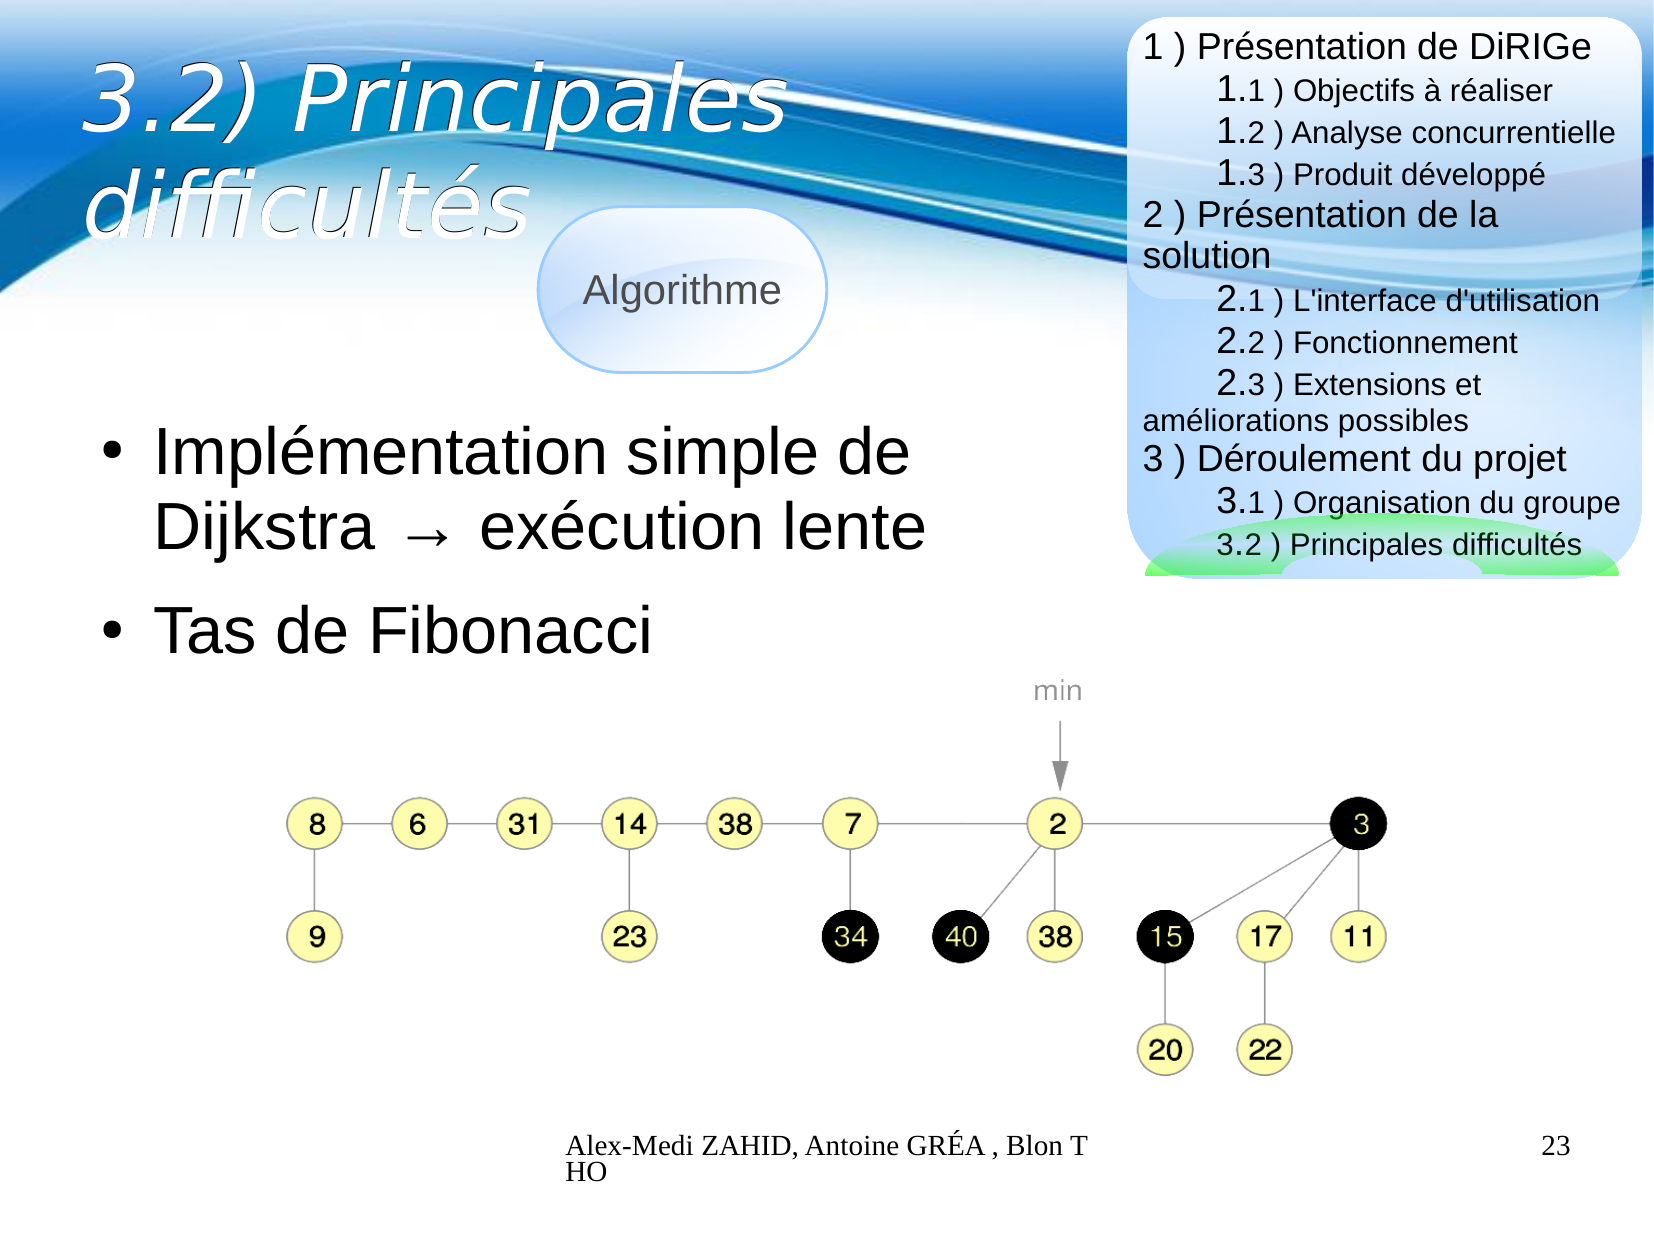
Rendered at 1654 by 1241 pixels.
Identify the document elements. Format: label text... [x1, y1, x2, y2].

picture [0, 0, 1654, 1241]
text_box [1145, 431, 1619, 493]
text_box Algorithme [1430, 324, 1547, 439]
text_box Algorithme [538, 206, 827, 373]
list Implémentation simple de Dijkstra → exécution lente Tas de Fibonacci [82, 310, 1123, 1093]
title 3.2) Principales difficultés [82, 45, 1152, 261]
text_box [1329, 514, 1342, 519]
